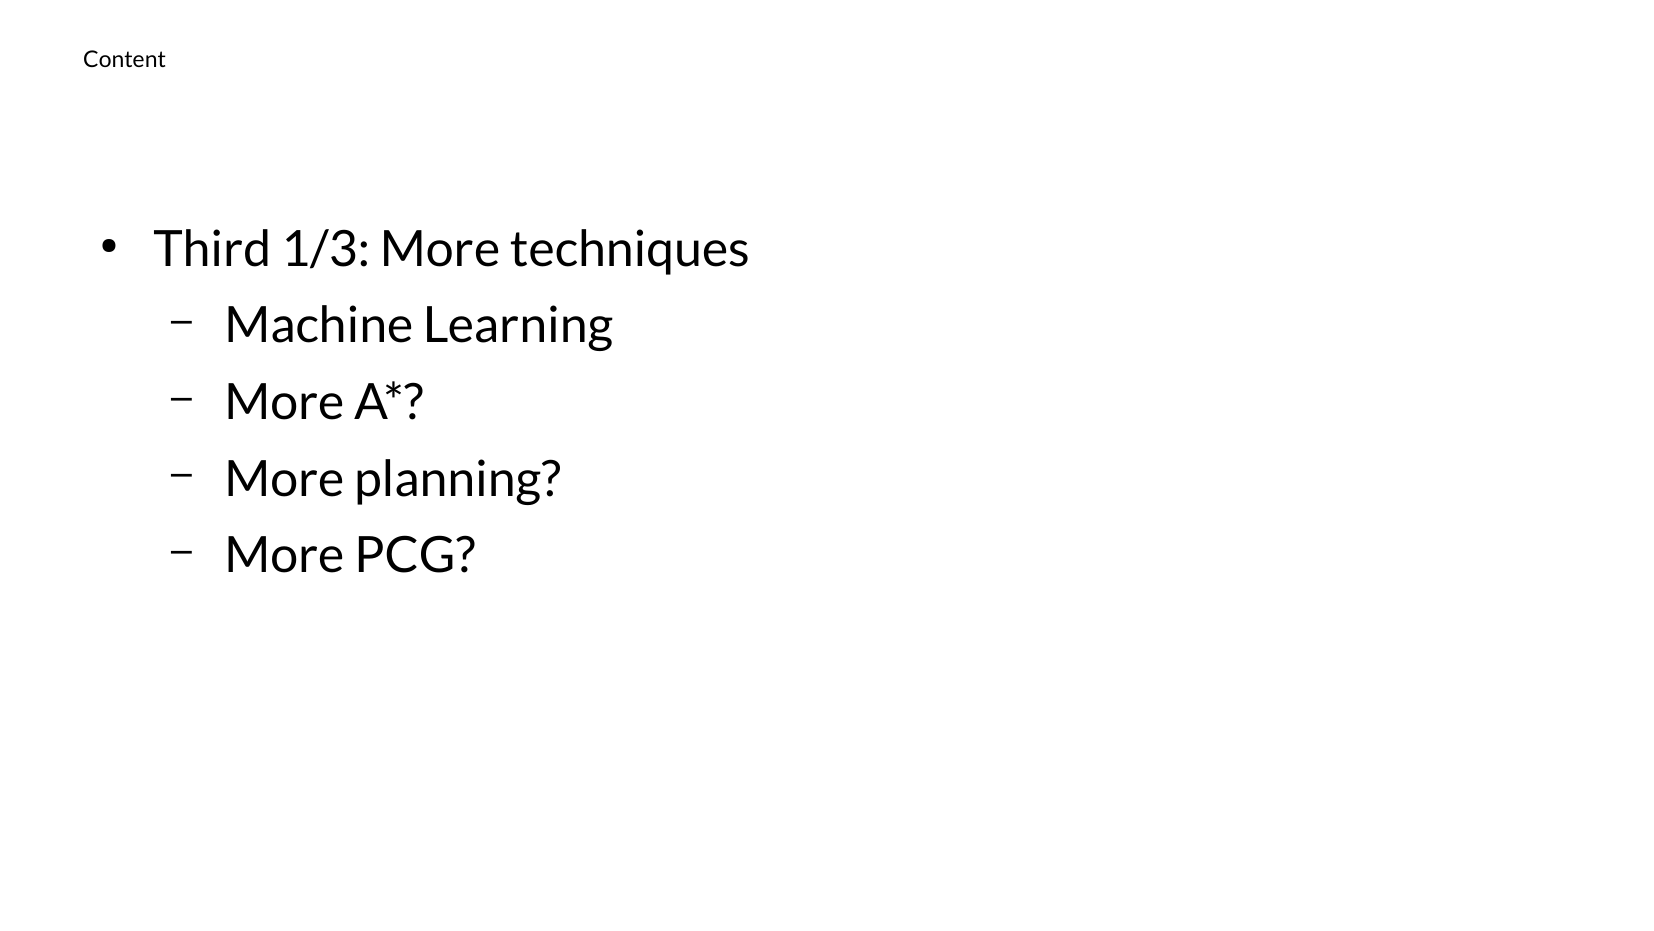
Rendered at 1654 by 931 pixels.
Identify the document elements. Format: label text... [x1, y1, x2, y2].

list Third 1/3: More techniques Machine Learning More A*? More planning? More PCG? [82, 217, 1571, 839]
title Content [83, 0, 1571, 119]
